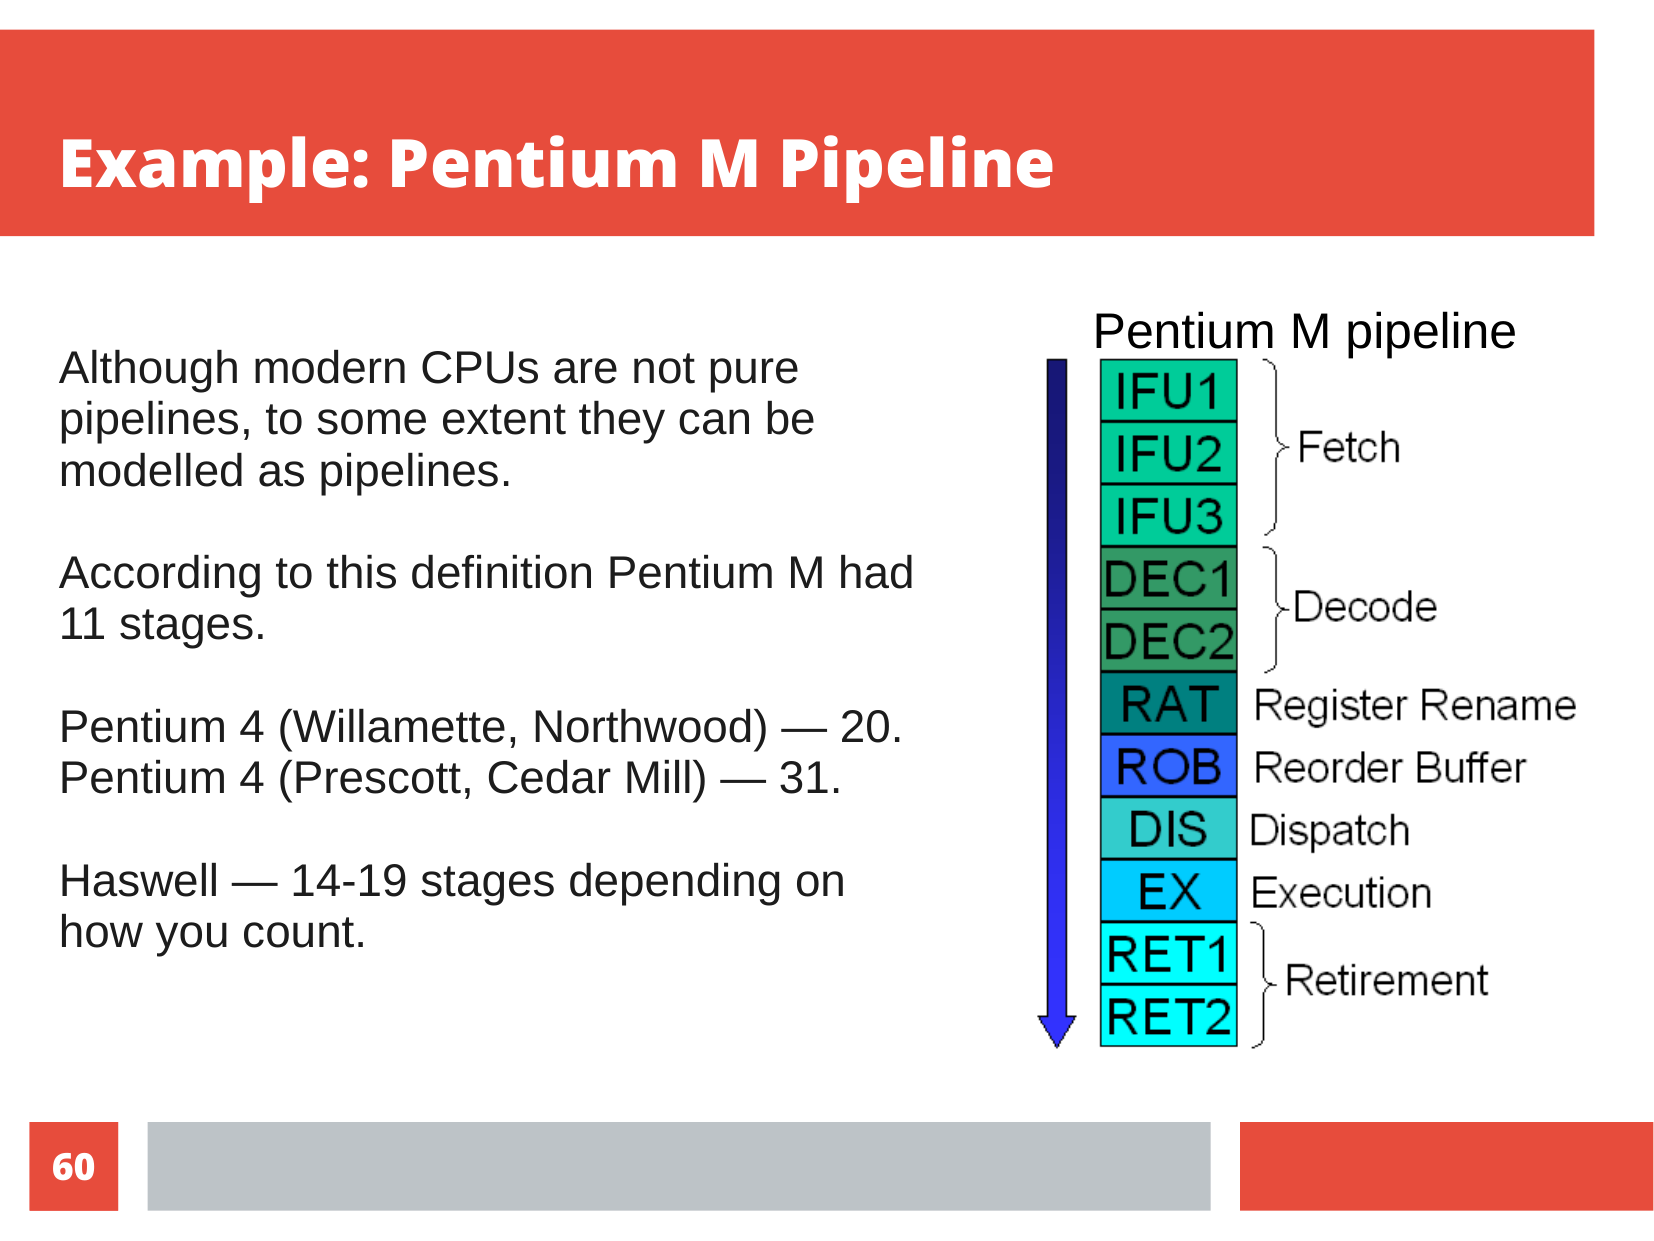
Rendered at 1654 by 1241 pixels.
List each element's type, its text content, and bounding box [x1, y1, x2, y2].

text_box Pentium M pipeline [1021, 301, 1589, 361]
text_box Although modern CPUs are not pure pipelines, to some extent they can be modelled as pipelines. According to this definition Pentium M had 11 stages. Pentium 4 (Willamette, Northwood) — 20. Pentium 4 (Prescott, Cedar Mill) — 31. Haswell — 14-19 stages depending on how you count. [59, 342, 922, 1040]
picture [997, 331, 1601, 1069]
title Example: Pentium M Pipeline [59, 59, 1595, 207]
